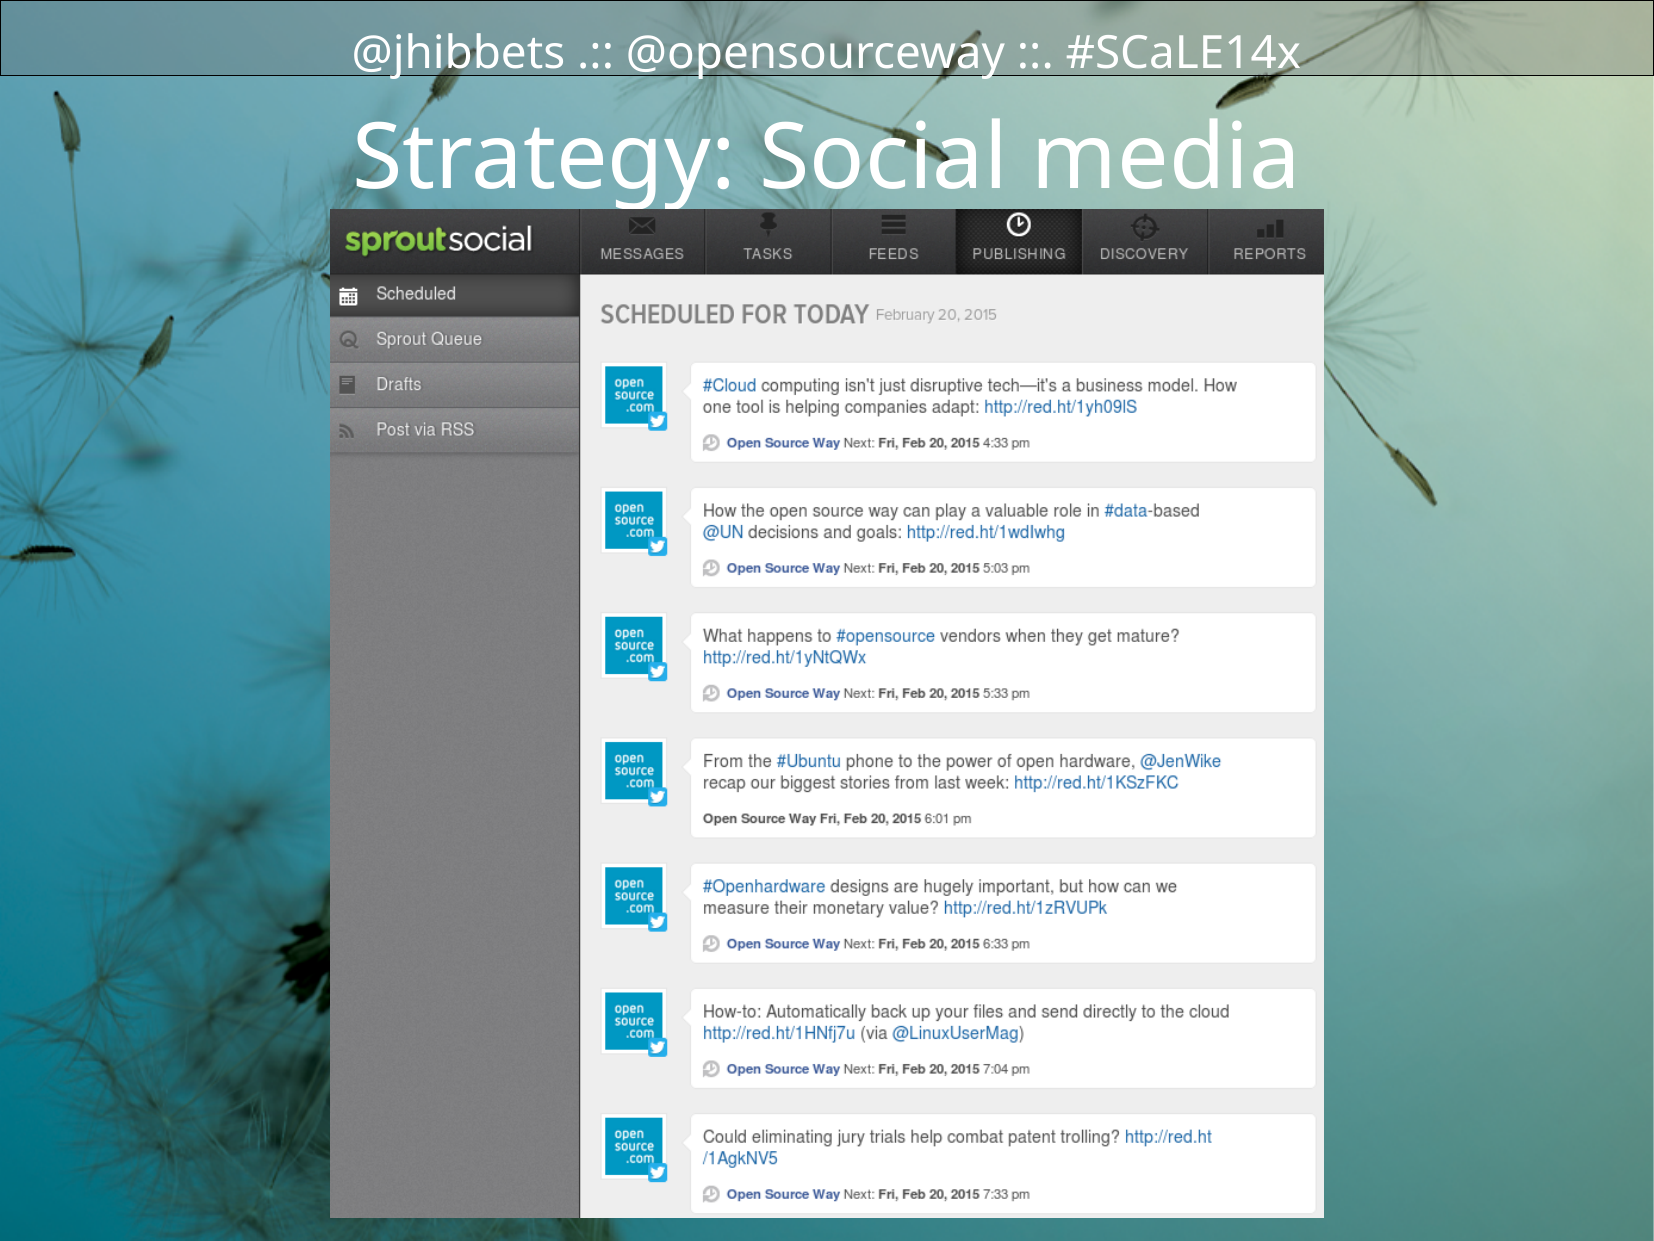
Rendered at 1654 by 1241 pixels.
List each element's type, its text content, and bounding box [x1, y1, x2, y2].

title Strategy: Social media [82, 49, 1571, 257]
picture [0, 76, 1654, 1241]
